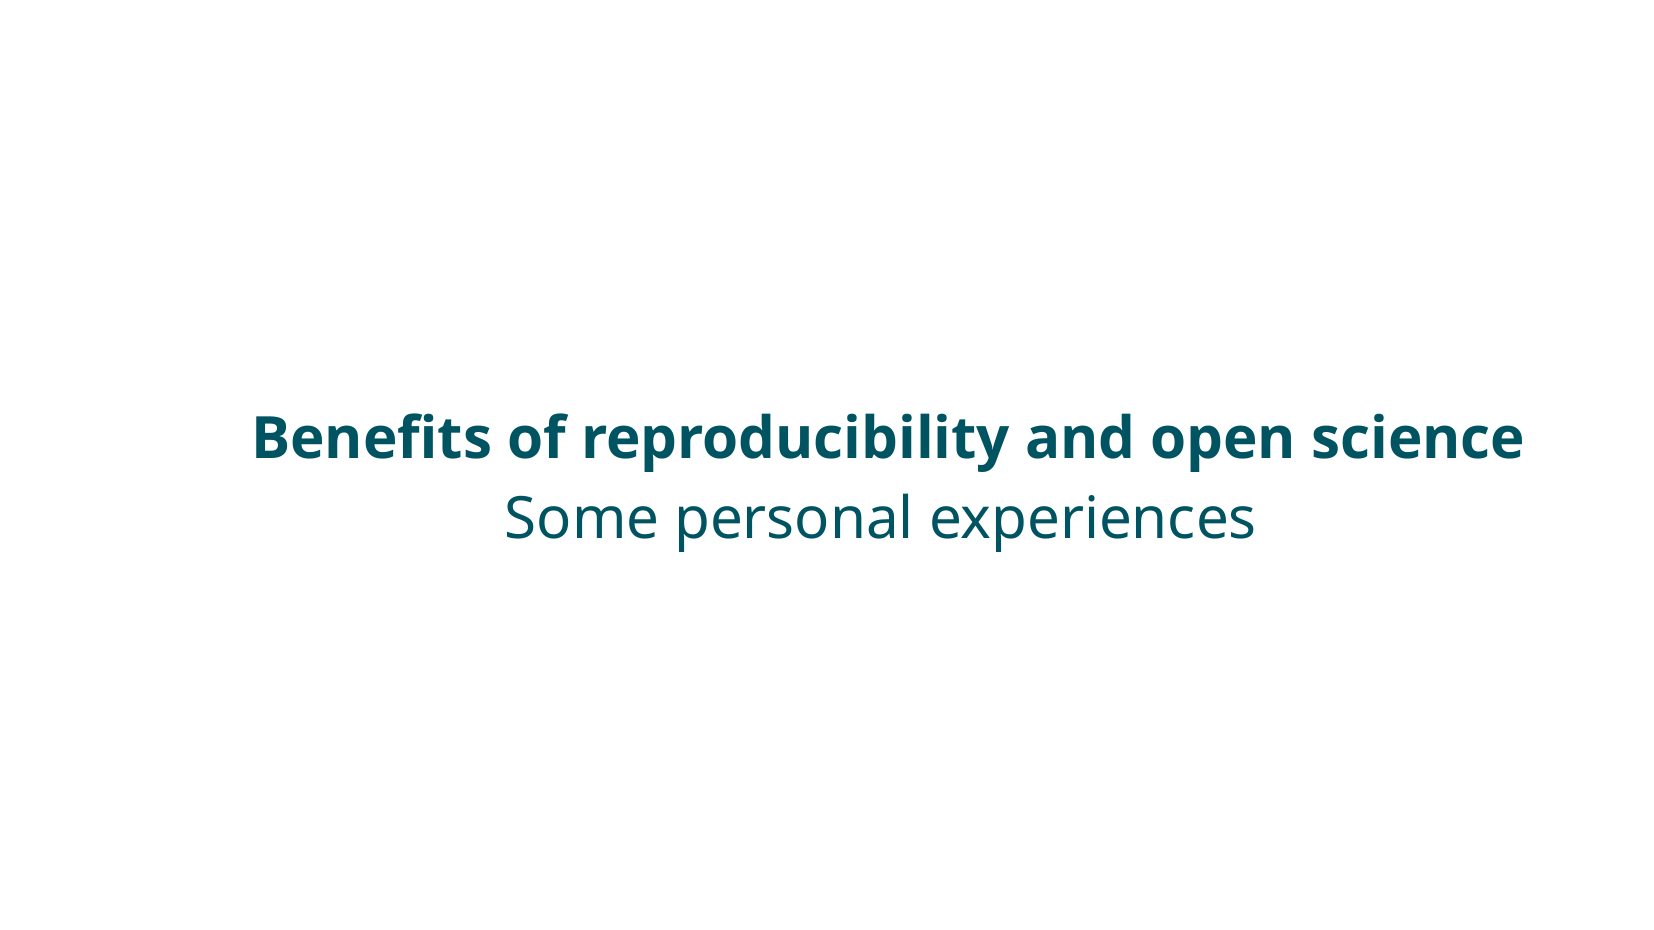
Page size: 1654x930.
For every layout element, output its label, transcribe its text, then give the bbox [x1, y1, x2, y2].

text_box Benefits of reproducibility and open science Some personal experiences [236, 389, 1417, 541]
